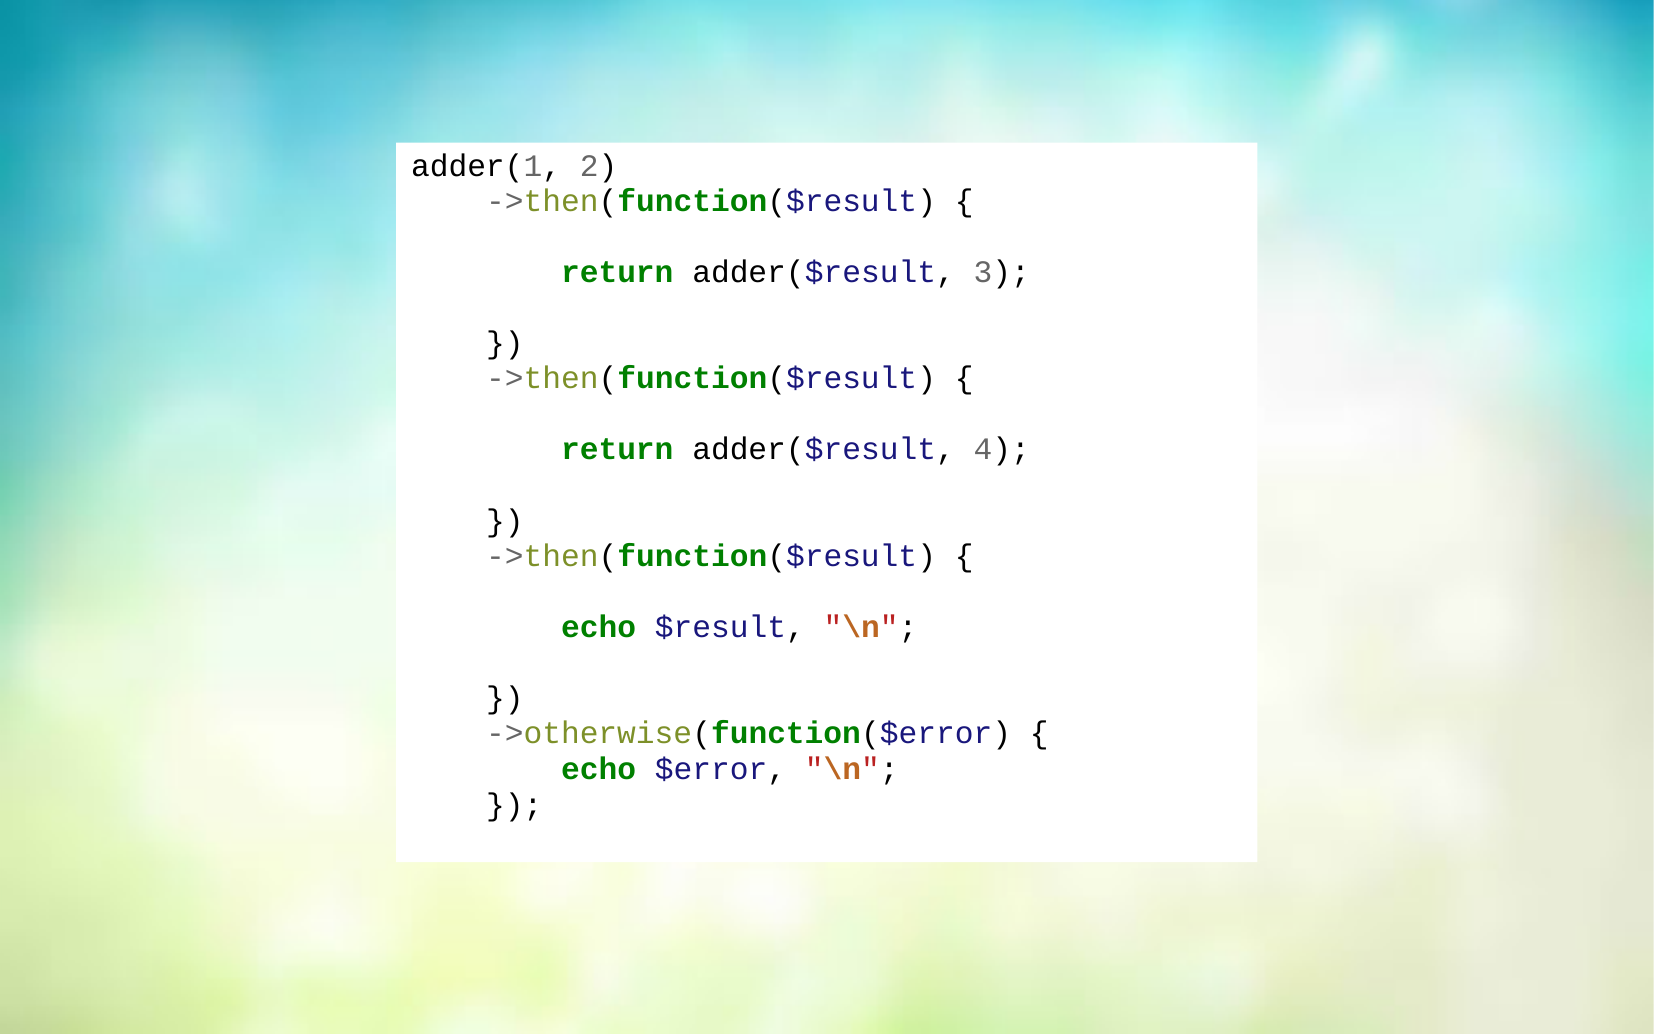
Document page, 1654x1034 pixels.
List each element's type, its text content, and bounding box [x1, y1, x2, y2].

picture [0, 0, 1654, 1034]
text_box adder(1, 2) ->then(function($result) { return adder($result, 3); }) ->then(function($result) { return adder($result, 4); }) ->then(function($result) { echo $result, "\n"; }) ->otherwise(function($error) { echo $error, "\n"; }); [396, 142, 1258, 863]
